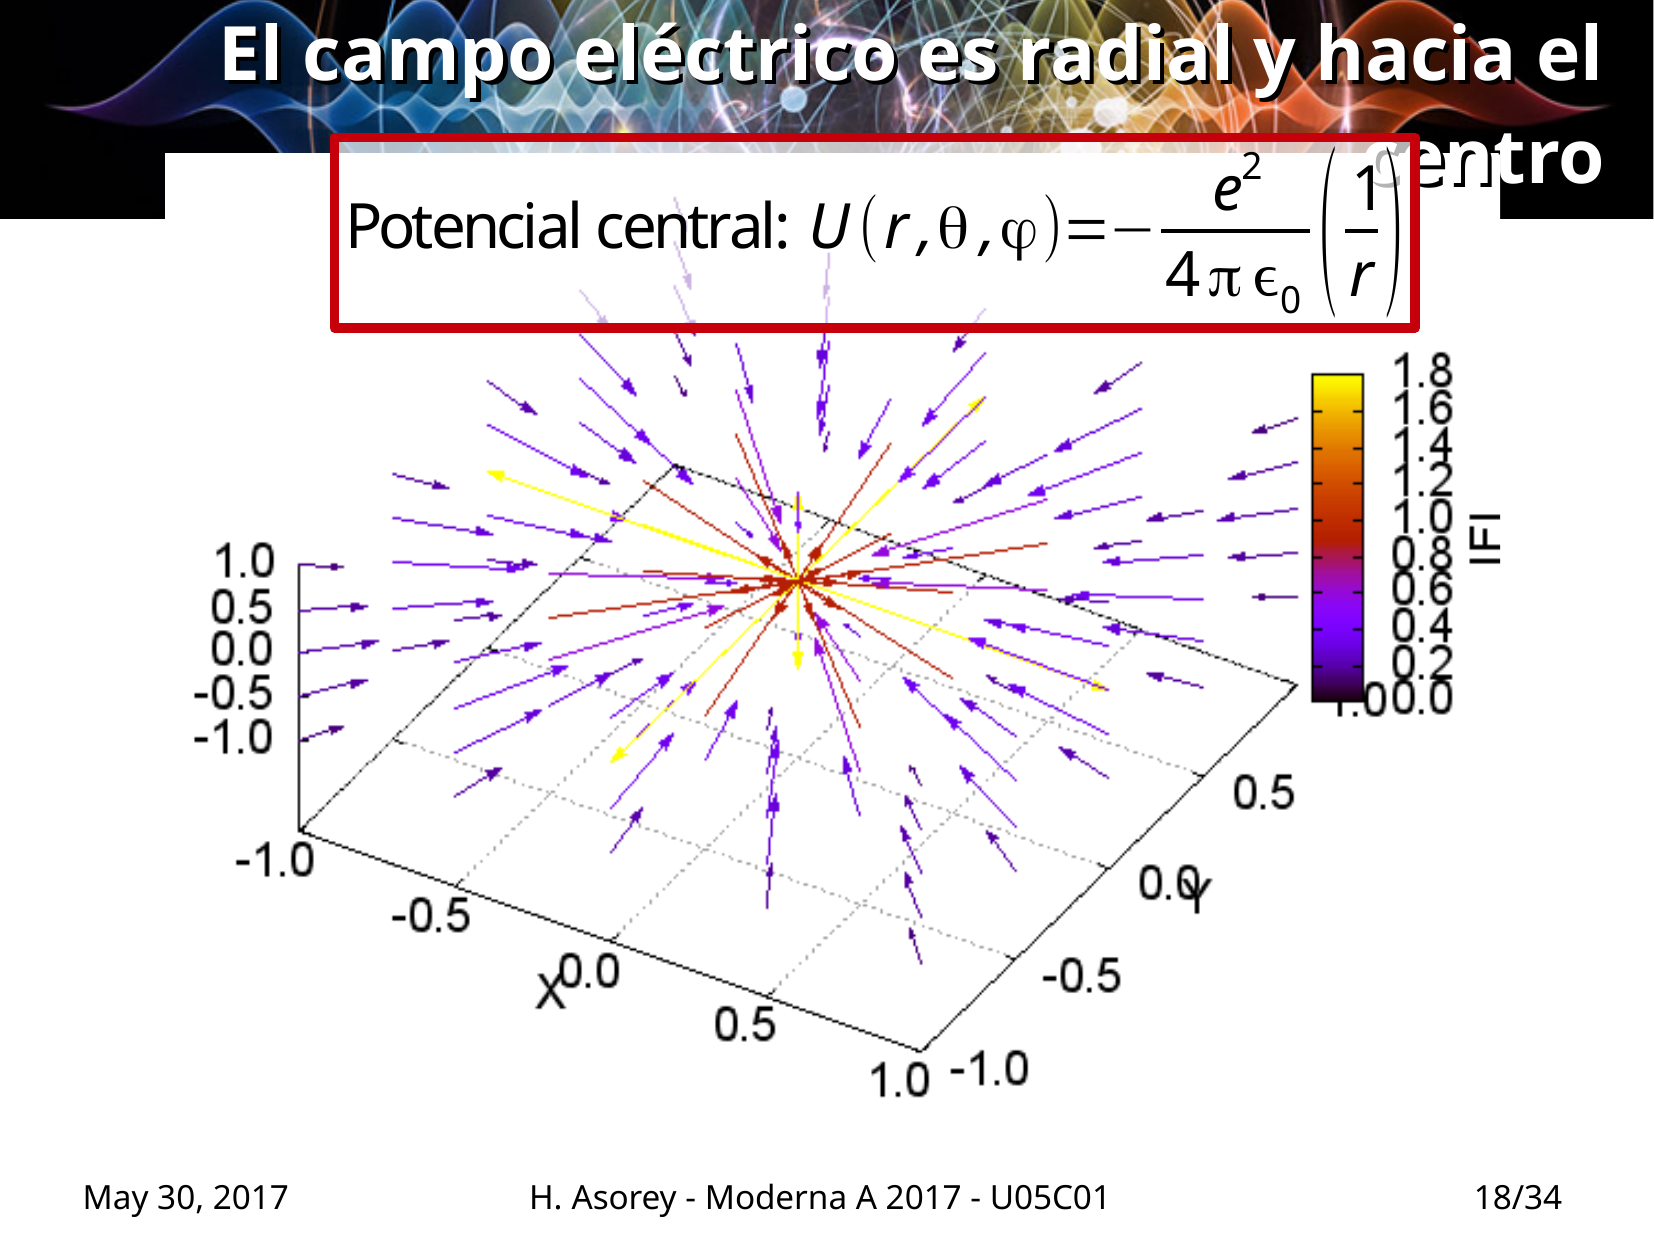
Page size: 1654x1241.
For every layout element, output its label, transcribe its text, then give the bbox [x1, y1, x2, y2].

chart [339, 141, 1411, 324]
picture [0, 0, 1654, 1156]
title El campo eléctrico es radial y hacia el centro [45, 15, 1606, 191]
